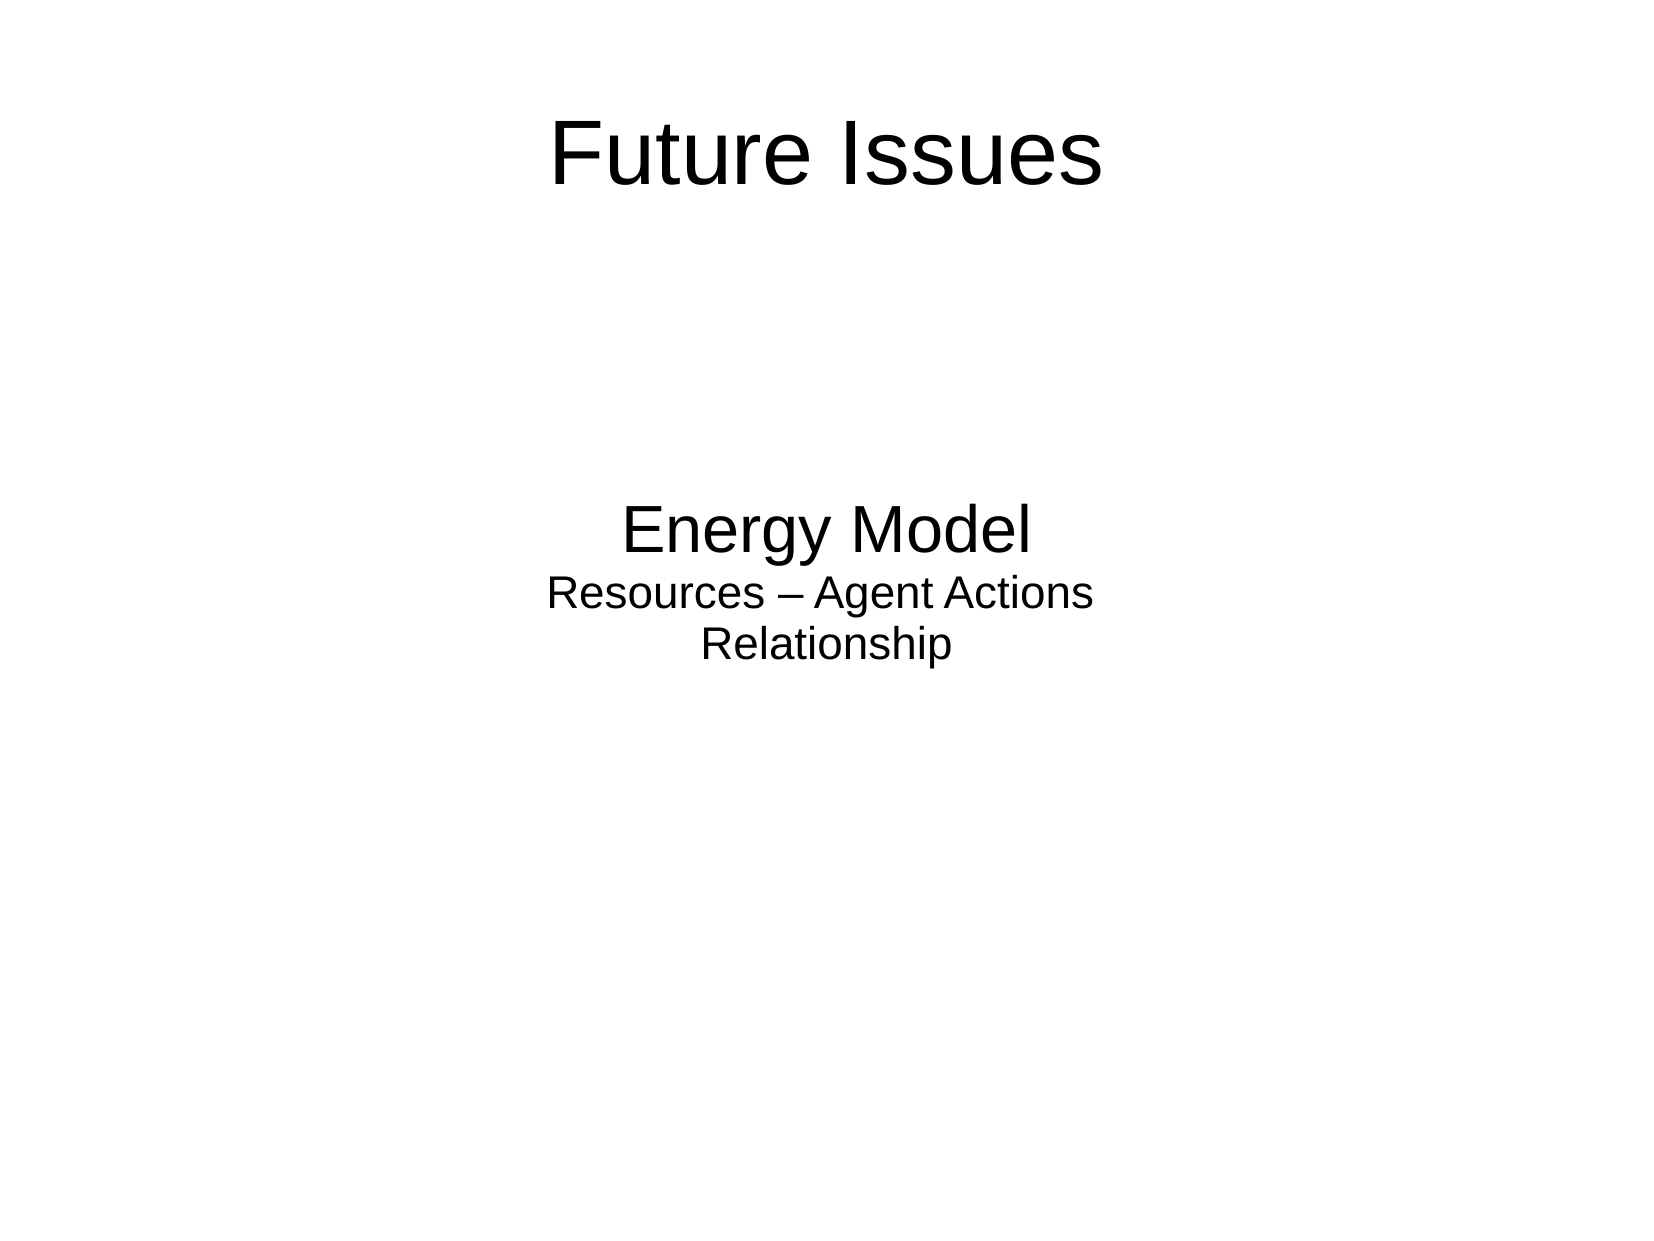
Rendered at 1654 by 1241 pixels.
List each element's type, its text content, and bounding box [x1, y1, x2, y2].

title Future Issues [82, 49, 1571, 257]
subtitle Energy Model Resources – Agent Actions Relationship [82, 366, 1571, 796]
